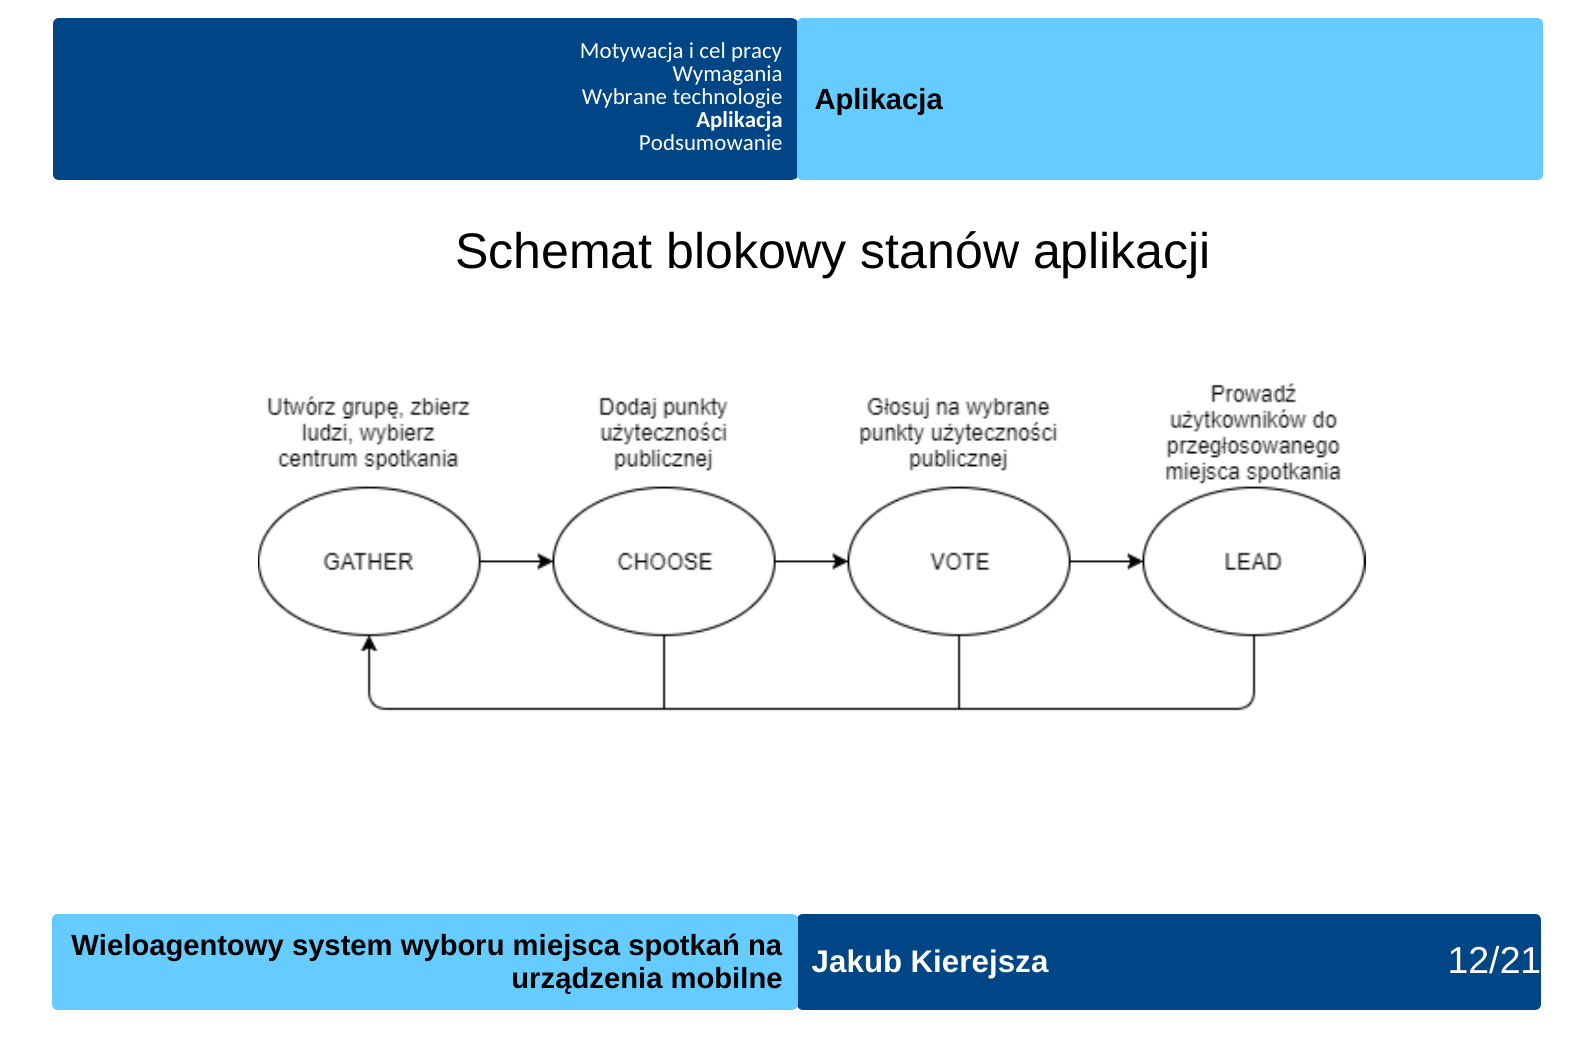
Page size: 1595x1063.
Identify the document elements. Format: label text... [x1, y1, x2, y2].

text_box <number>/21 [1426, 931, 1556, 1031]
picture [258, 382, 1366, 725]
title Aplikacja [802, 23, 1537, 175]
title Motywacja i cel pracy Wymagania Wybrane technologie Aplikacja Podsumowanie [59, 23, 792, 175]
title Wieloagentowy system wyboru miejsca spotkań na urządzenia mobilne [57, 919, 792, 1004]
list Schemat blokowy stanów aplikacji [133, 223, 1463, 846]
title Jakub Kierejsza [802, 919, 1536, 1004]
